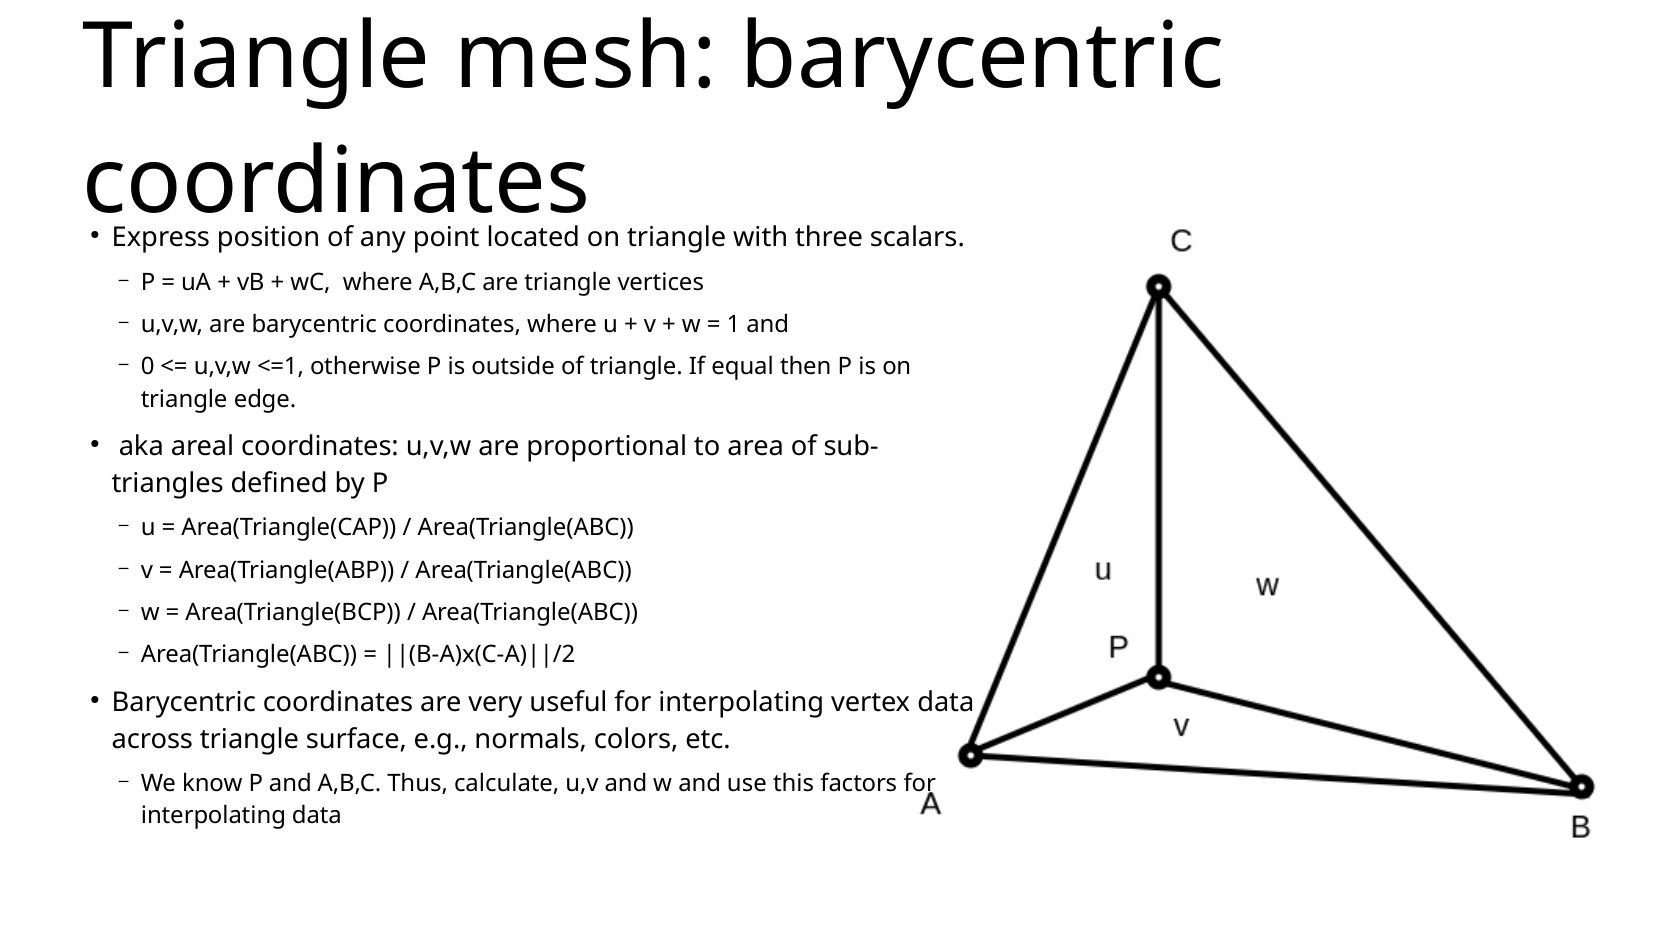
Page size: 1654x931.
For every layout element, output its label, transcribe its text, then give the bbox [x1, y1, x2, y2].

picture [881, 211, 1636, 856]
list Express position of any point located on triangle with three scalars. P = uA + vB + wC, where A,B,C are triangle vertices u,v,w, are barycentric coordinates, where u + v + w = 1 and 0 <= u,v,w <=1, otherwise P is outside of triangle. If equal then P is on triangle edge. aka areal coordinates: u,v,w are proportional to area of sub-triangles defined by P u = Area(Triangle(CAP)) / Area(Triangle(ABC)) v = Area(Triangle(ABP)) / Area(Triangle(ABC)) w = Area(Triangle(BCP)) / Area(Triangle(ABC)) Area(Triangle(ABC)) = ||(B-A)x(C-A)||/2 Barycentric coordinates are very useful for interpolating vertex data across triangle surface, e.g., normals, colors, etc. We know P and A,B,C. Thus, calculate, u,v and w and use this factors for interpolating data [82, 217, 976, 886]
title Triangle mesh: barycentric coordinates [82, 37, 1571, 193]
